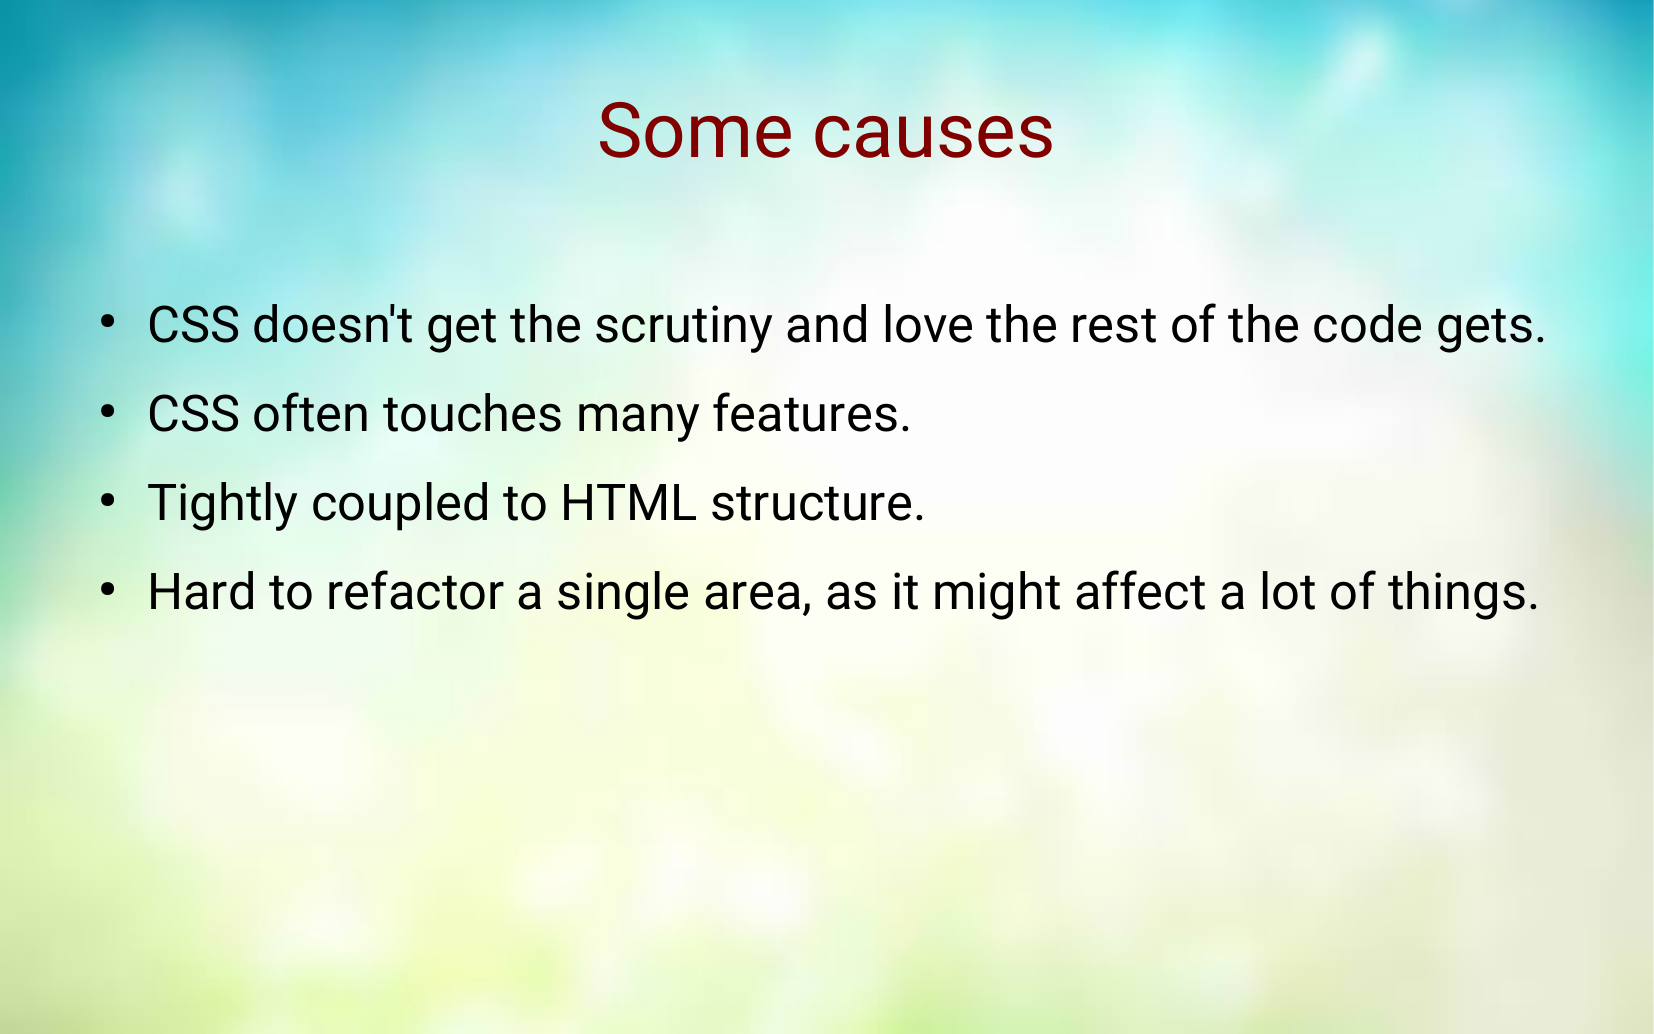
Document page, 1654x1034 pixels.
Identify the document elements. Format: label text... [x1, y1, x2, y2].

list CSS doesn't get the scrutiny and love the rest of the code gets. CSS often touches many features. Tightly coupled to HTML structure. Hard to refactor a single area, as it might affect a lot of things. [82, 289, 1571, 745]
picture [0, 0, 1654, 1034]
title Some causes [82, 41, 1571, 214]
